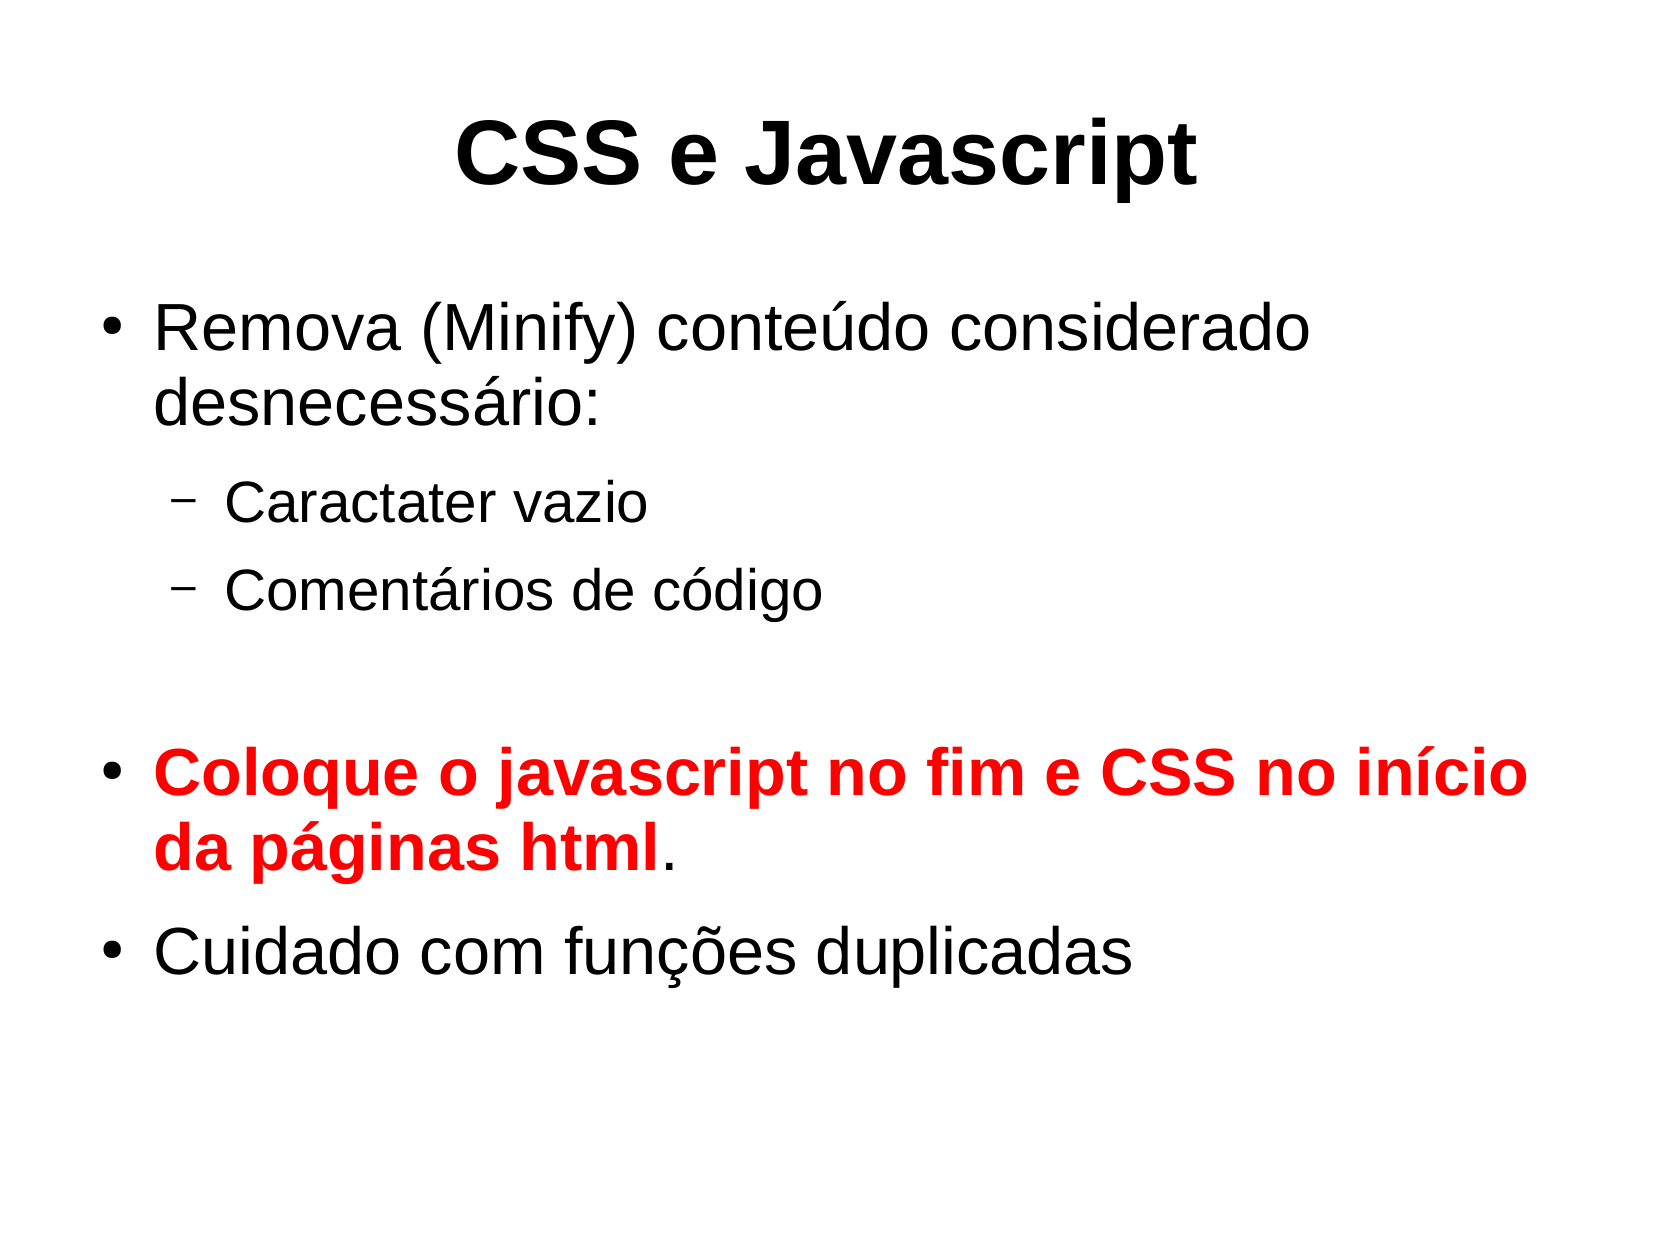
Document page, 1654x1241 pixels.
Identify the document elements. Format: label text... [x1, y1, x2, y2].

list Remova (Minify) conteúdo considerado desnecessário: Caractater vazio Comentários de código Coloque o javascript no fim e CSS no início da páginas html. Cuidado com funções duplicadas [82, 290, 1538, 1123]
title CSS e Javascript [82, 49, 1571, 257]
